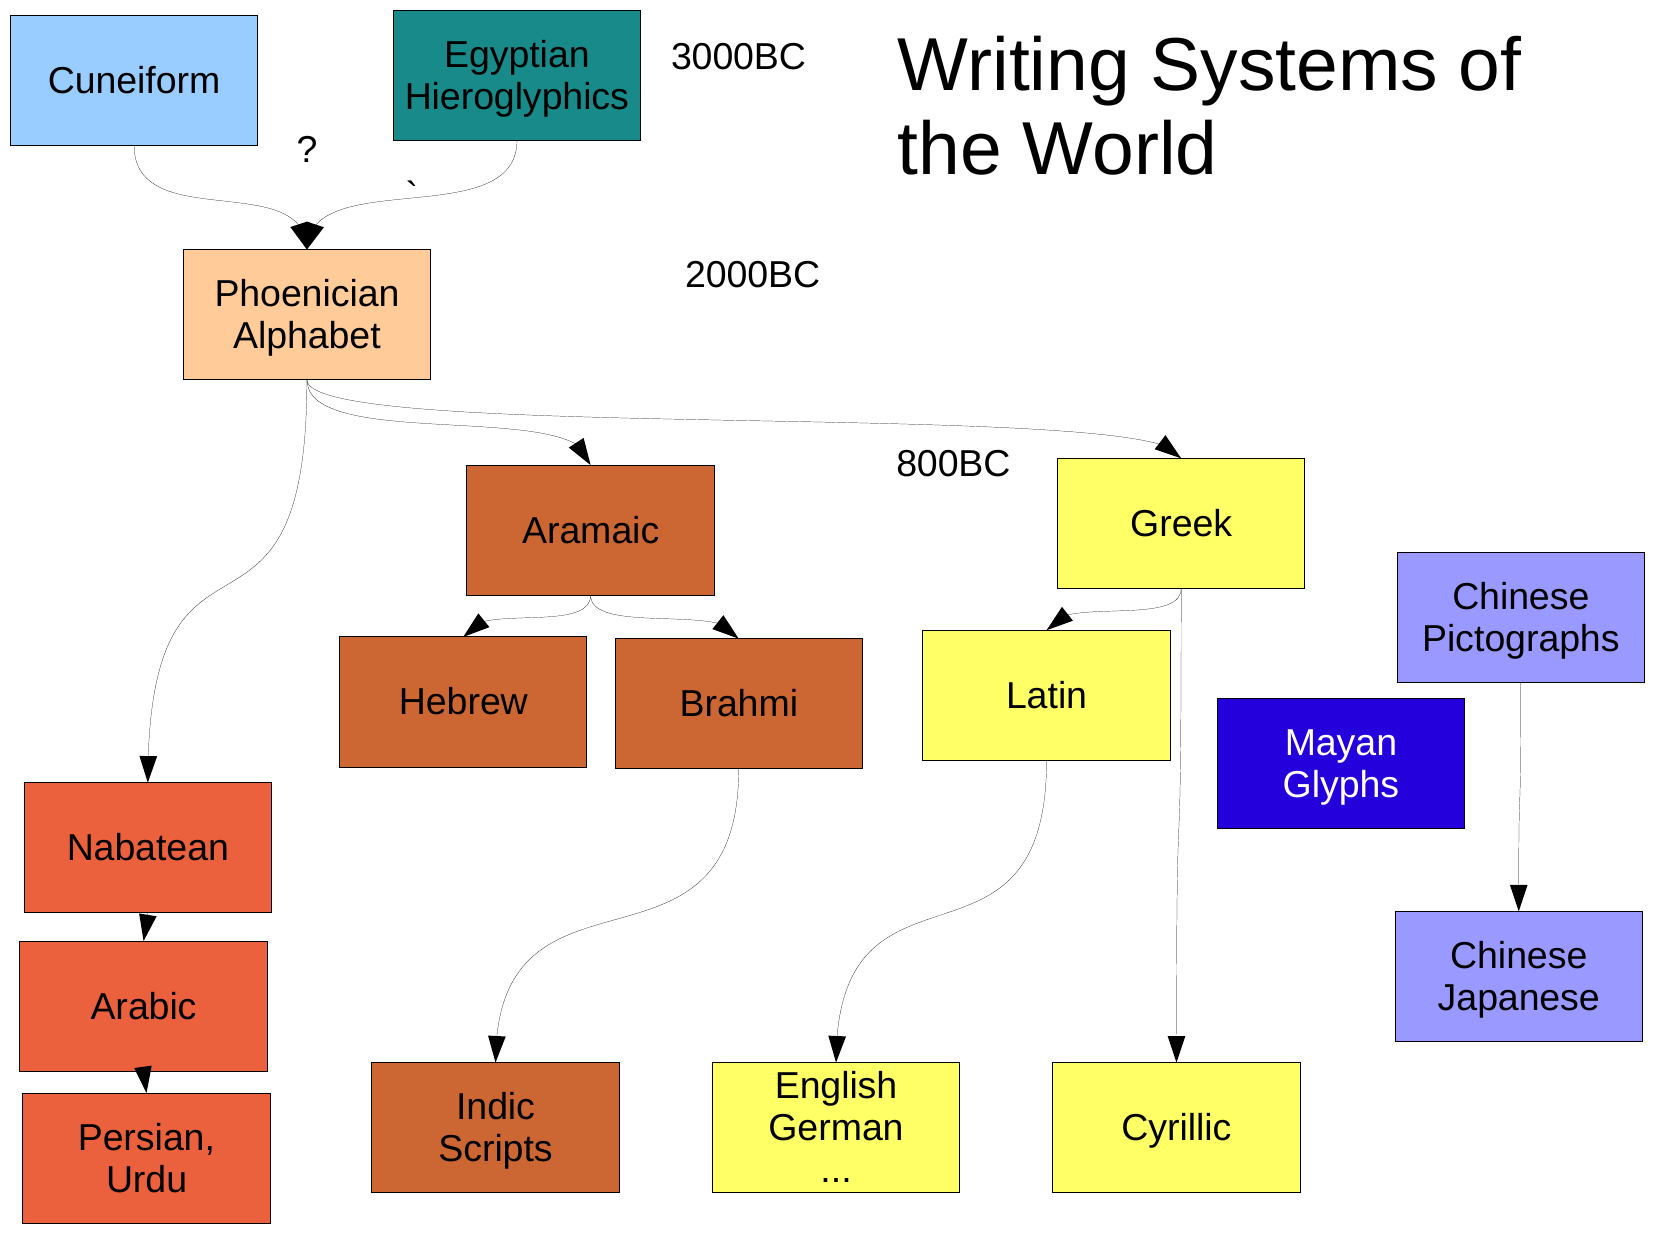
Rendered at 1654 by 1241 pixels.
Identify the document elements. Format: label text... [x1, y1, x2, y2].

text_box Egyptian Hieroglyphics [393, 10, 641, 141]
text_box Writing Systems of the World [883, 15, 1606, 199]
text_box Indic Scripts [371, 1062, 620, 1193]
text_box Mayan Glyphs [1217, 698, 1465, 829]
text_box 3000BC [656, 28, 821, 86]
text_box 2000BC [670, 246, 836, 303]
text_box English German ... [712, 1062, 960, 1193]
text_box ? [281, 120, 342, 181]
text_box Cyrillic [1052, 1062, 1301, 1193]
text_box Brahmi [615, 638, 863, 769]
text_box 800BC [881, 435, 1026, 495]
text_box Persian, Urdu [22, 1093, 271, 1224]
text_box Aramaic [466, 465, 715, 596]
text_box Greek [1057, 458, 1305, 589]
text_box Nabatean [24, 782, 272, 913]
text_box Cuneiform [10, 15, 258, 146]
text_box Latin [922, 630, 1171, 761]
text_box Phoenician Alphabet [183, 249, 431, 380]
text_box Arabic [19, 941, 268, 1072]
text_box Chinese Japanese [1395, 911, 1643, 1042]
text_box Hebrew [339, 636, 587, 768]
text_box Chinese Pictographs [1397, 552, 1645, 683]
